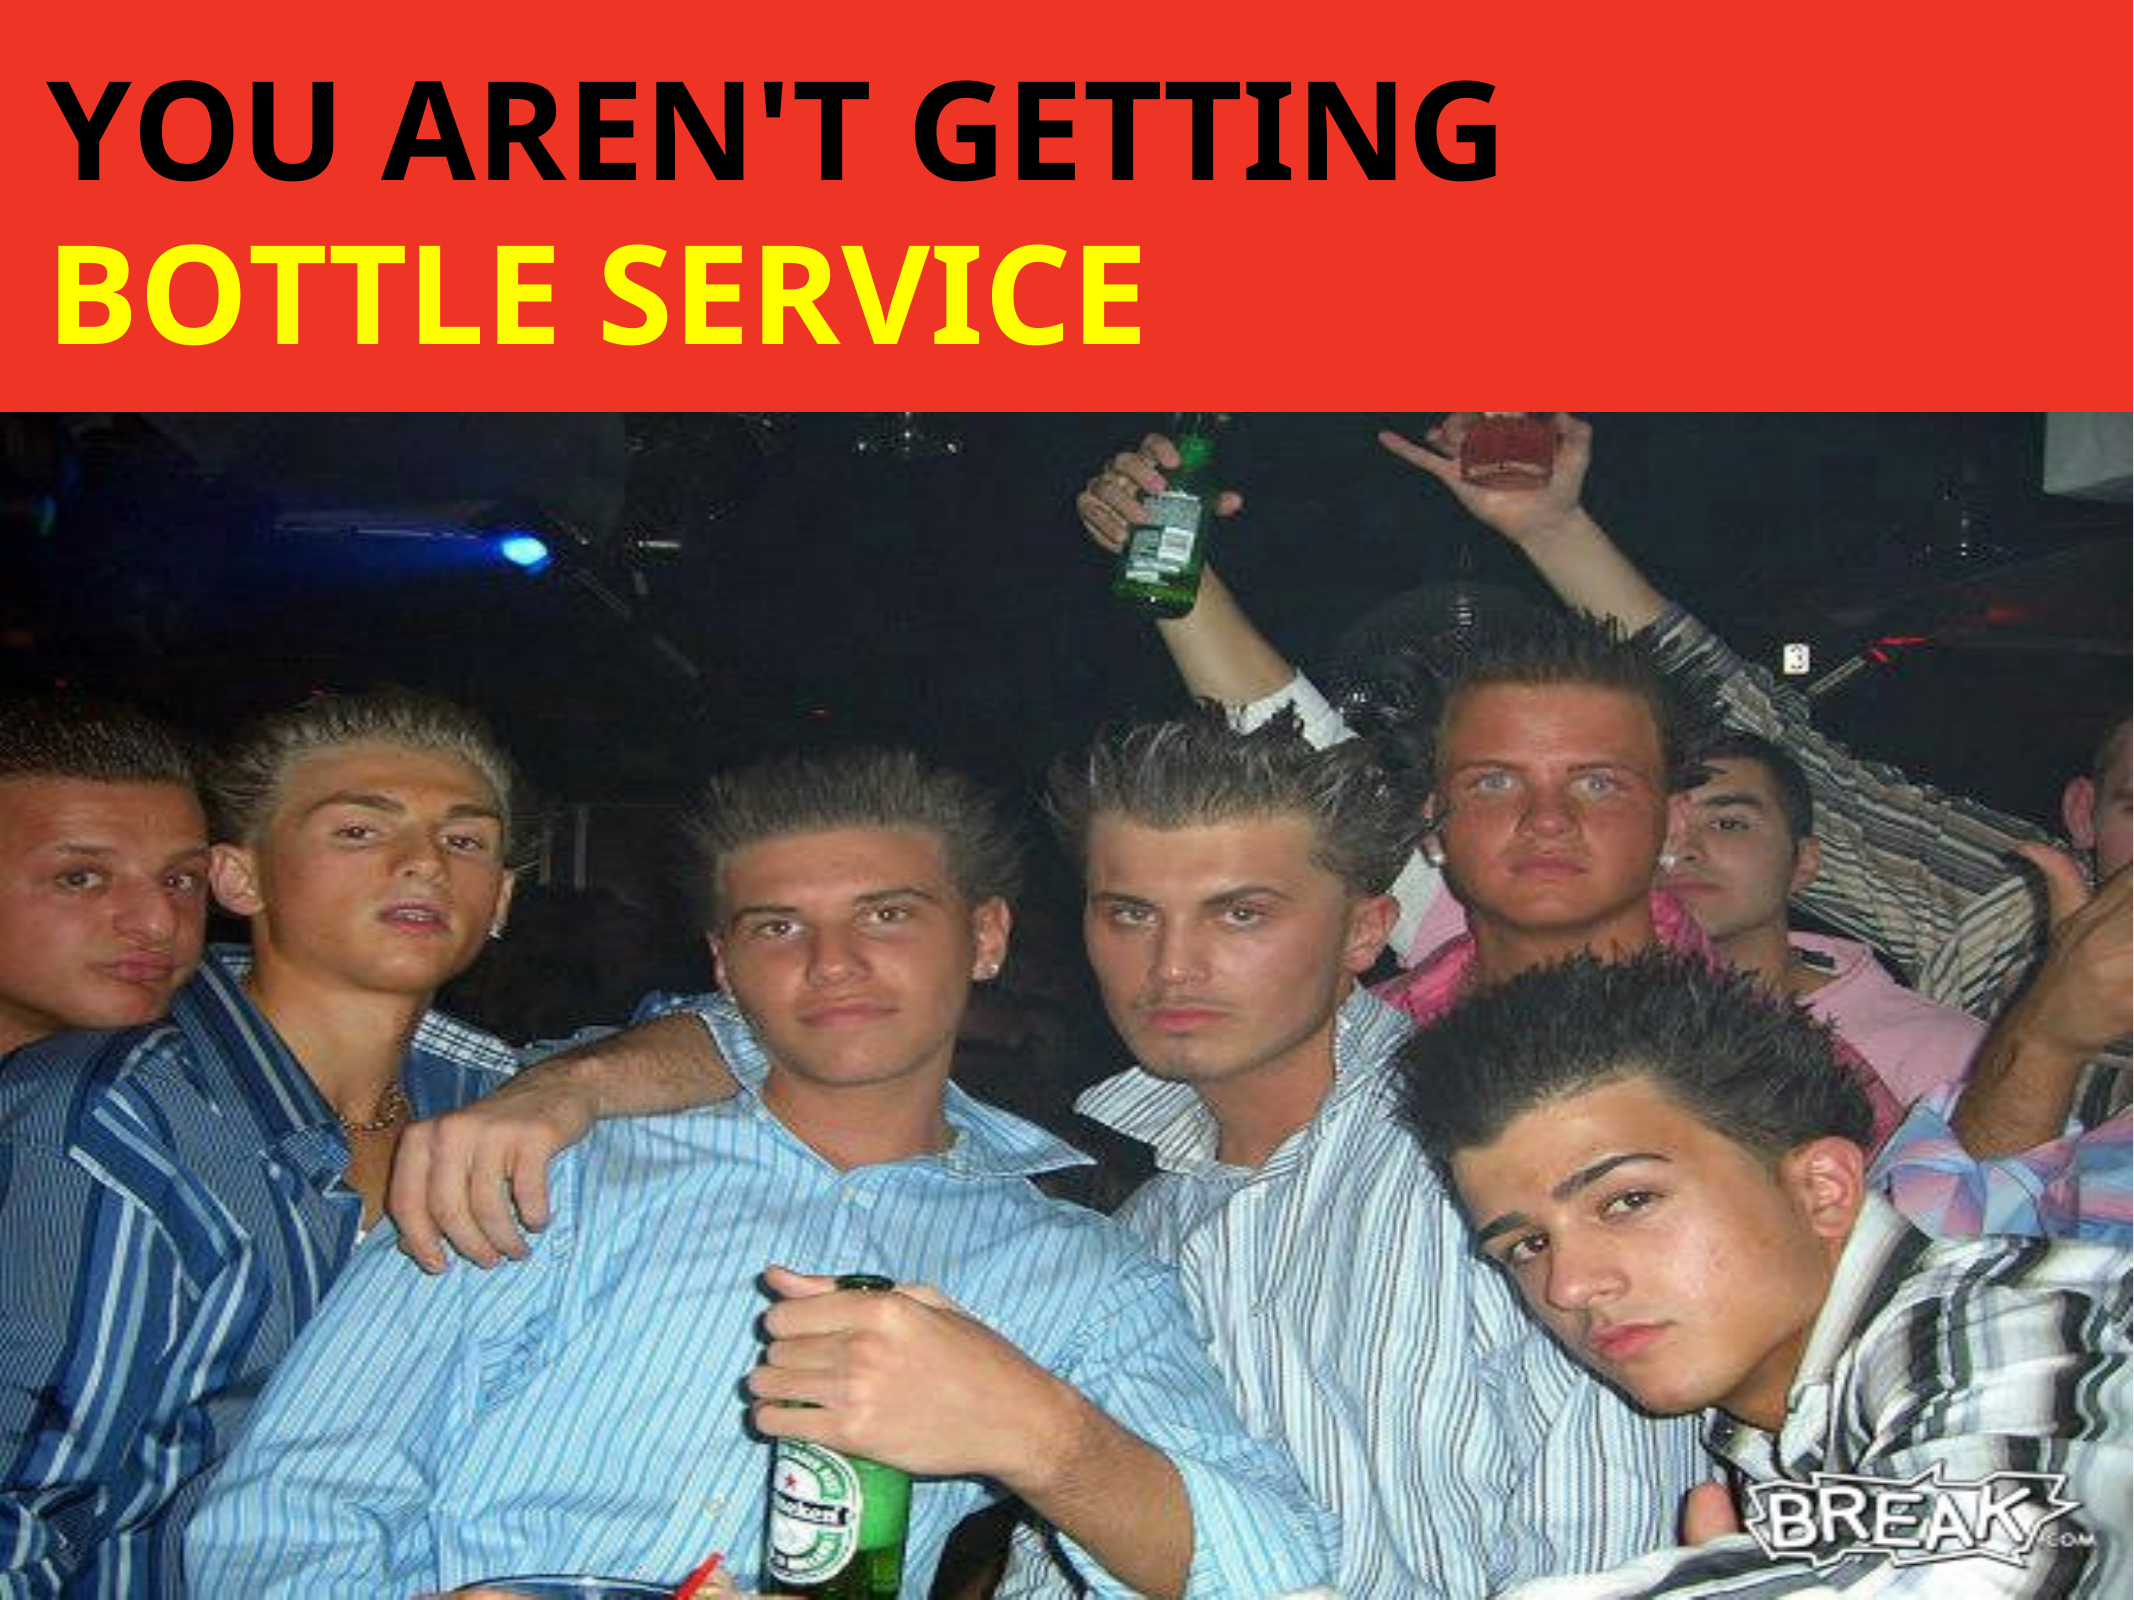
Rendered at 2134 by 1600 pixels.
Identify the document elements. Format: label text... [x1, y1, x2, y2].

text_box YOU AREN'T GETTING BOTTLE SERVICE [37, 42, 2129, 412]
picture [0, 412, 2134, 1600]
